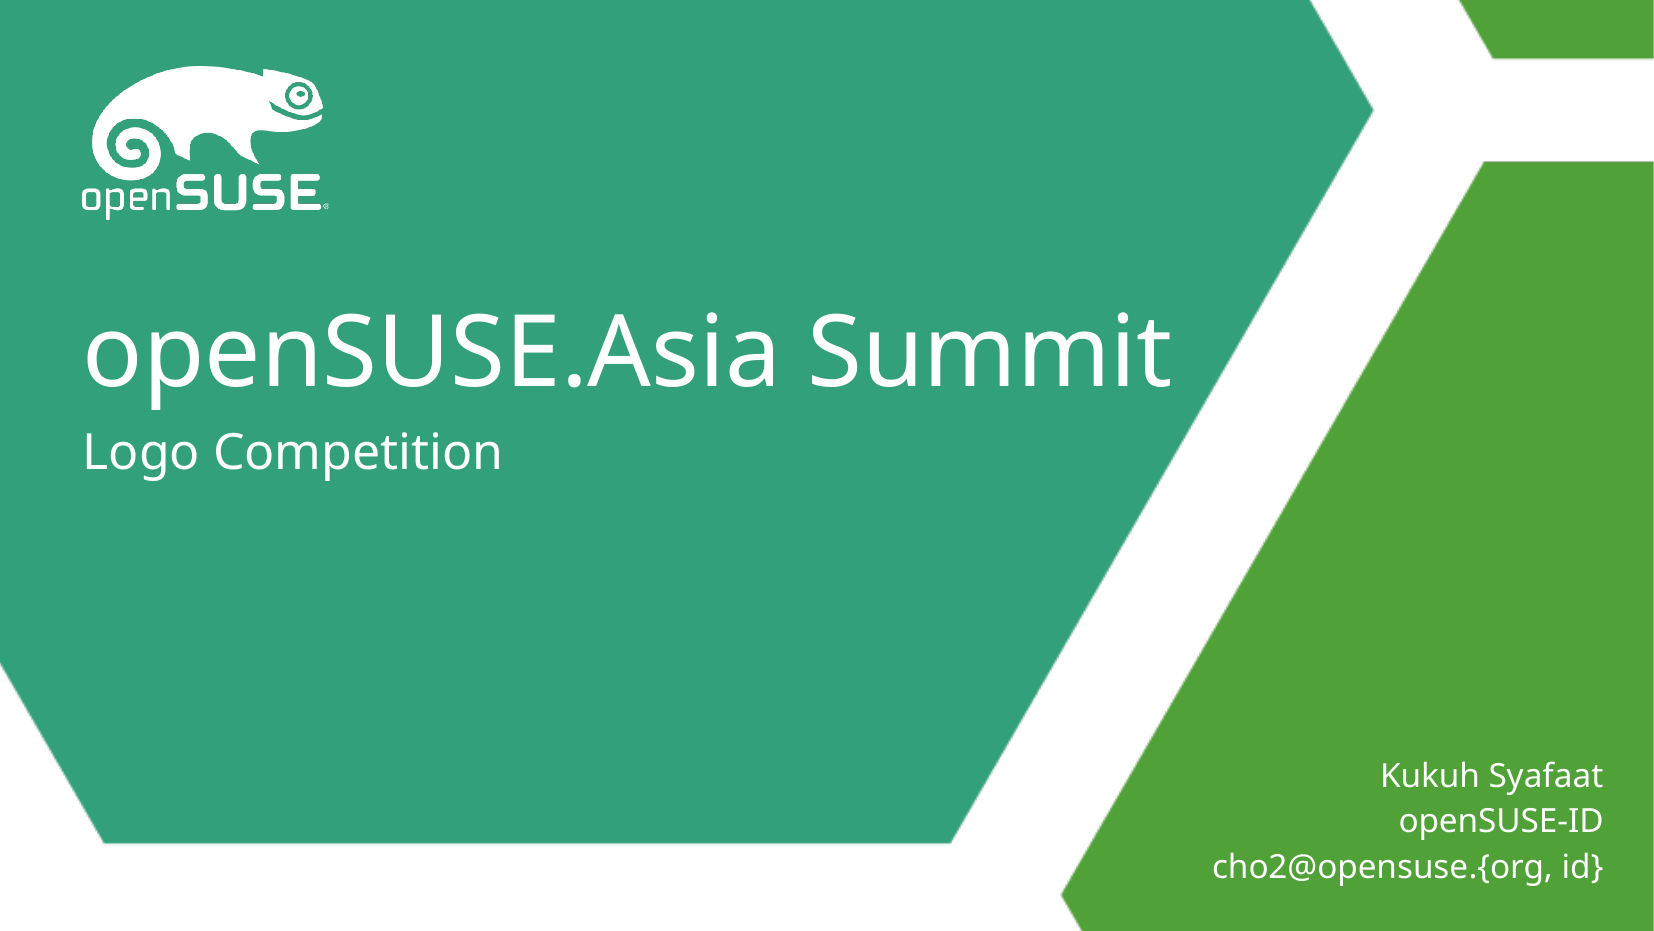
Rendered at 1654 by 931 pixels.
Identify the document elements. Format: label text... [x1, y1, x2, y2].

title openSUSE.Asia Summit Logo Competition [82, 219, 1218, 545]
picture [0, 0, 1654, 931]
subtitle Kukuh Syafaat openSUSE-ID cho2@opensuse.{org, id} [1177, 686, 1604, 931]
